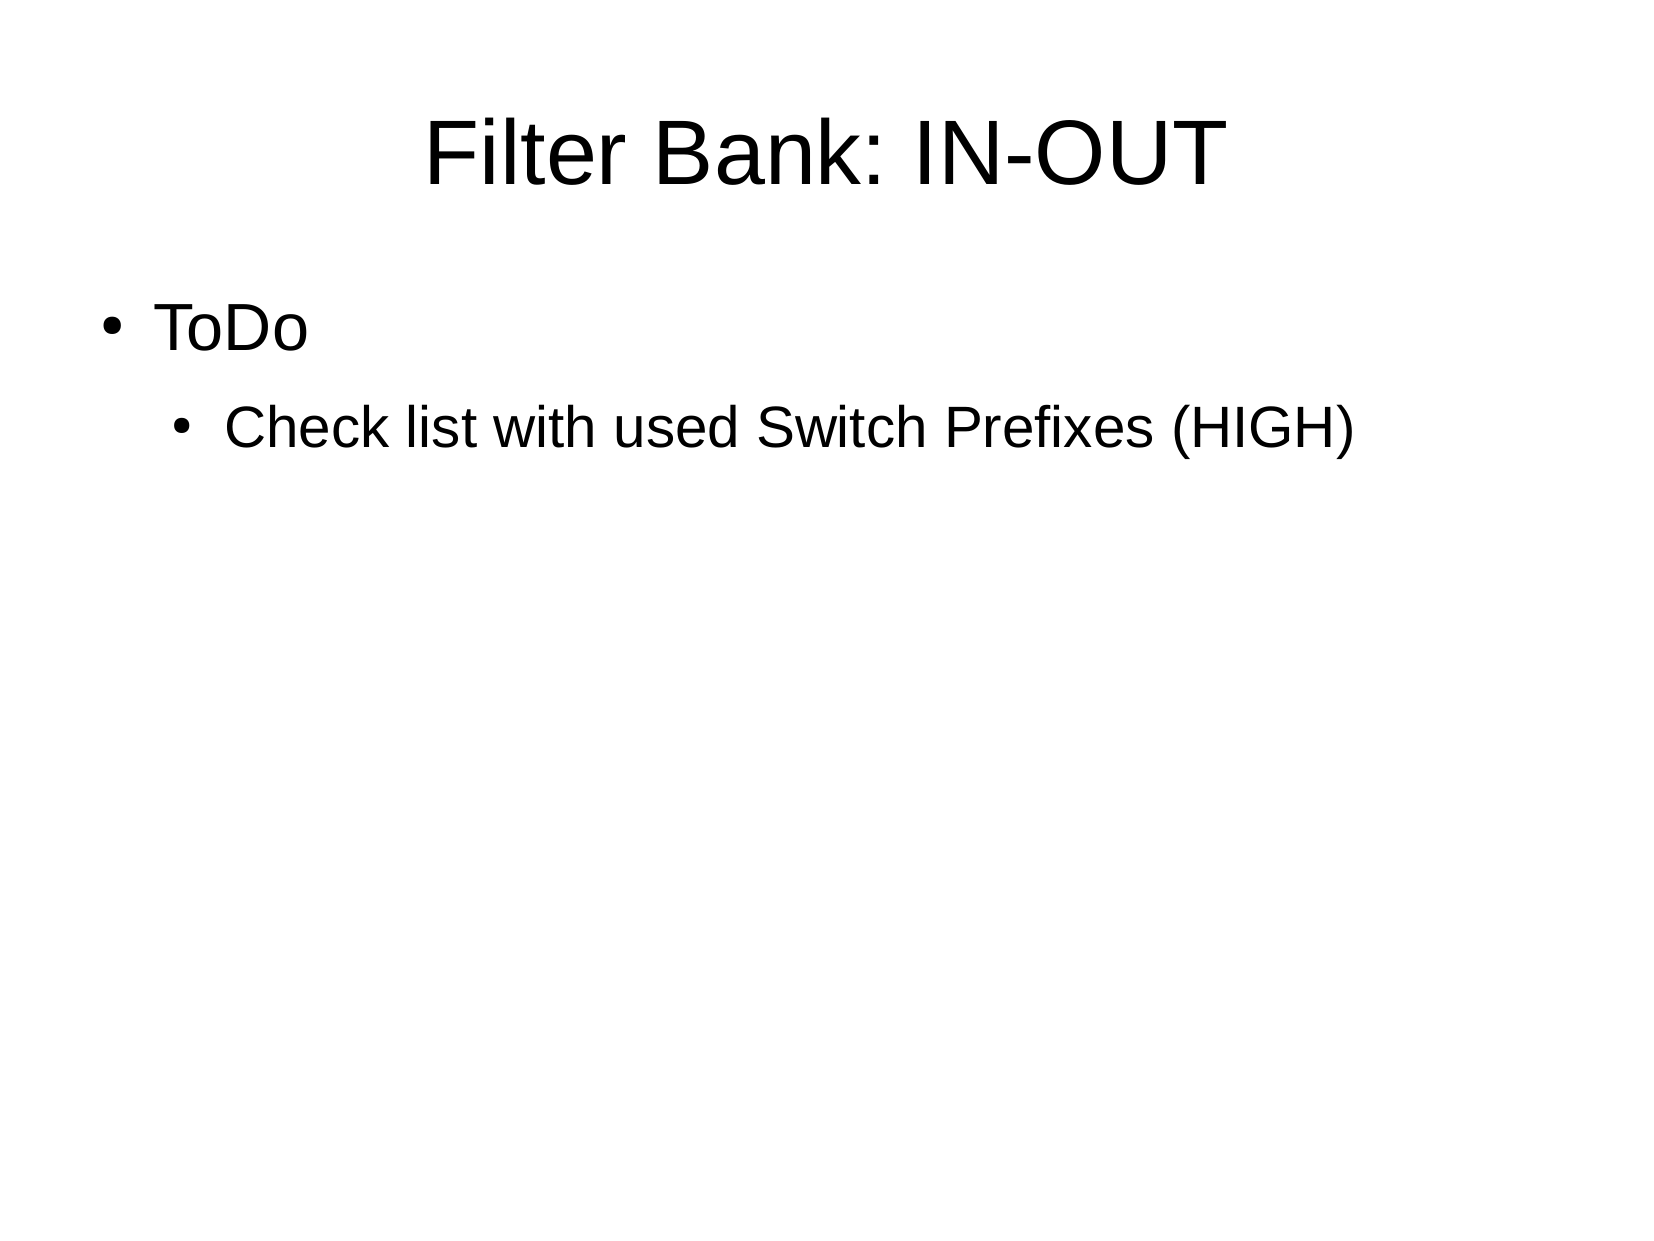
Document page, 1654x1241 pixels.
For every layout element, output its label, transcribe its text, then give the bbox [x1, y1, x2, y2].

title Filter Bank: IN-OUT [82, 56, 1571, 250]
list ToDo Check list with used Switch Prefixes (HIGH) [82, 290, 1571, 1109]
